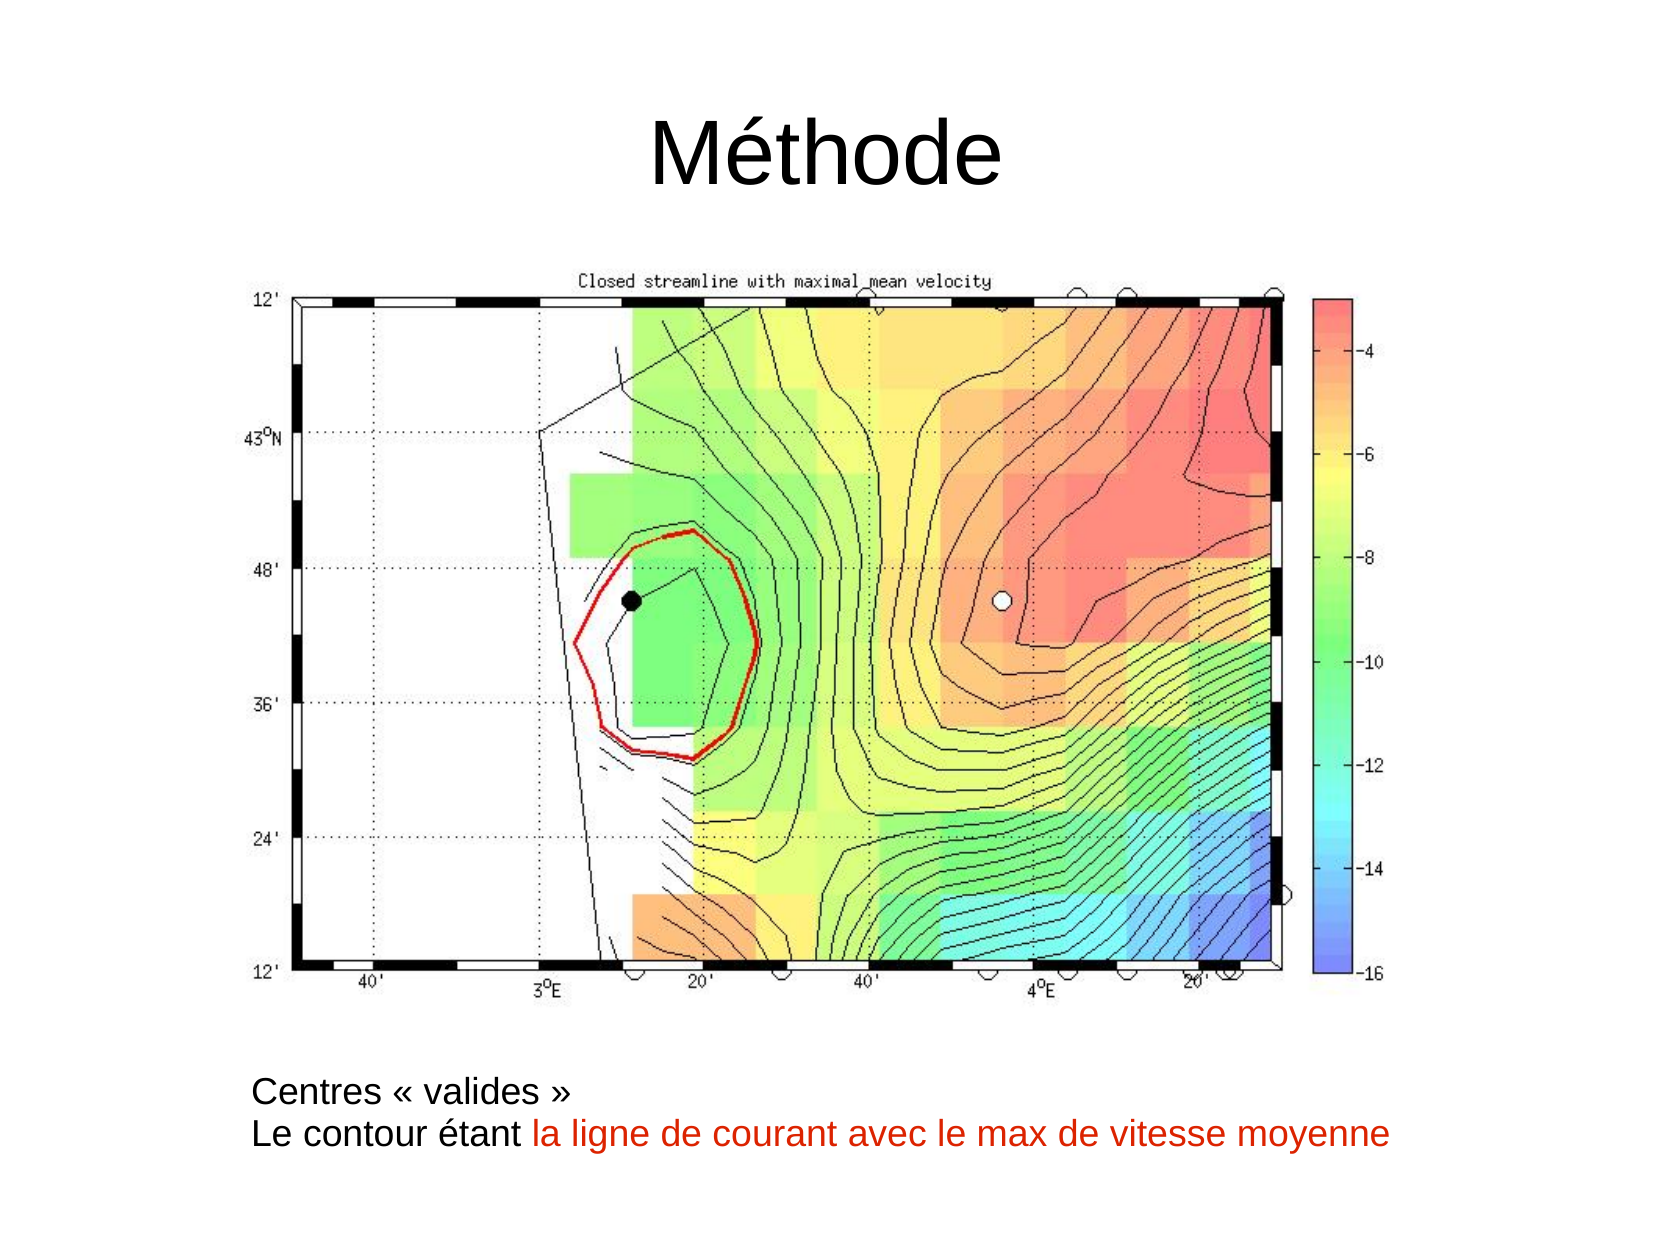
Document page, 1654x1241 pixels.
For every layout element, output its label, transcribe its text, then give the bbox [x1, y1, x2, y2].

title Méthode [82, 49, 1571, 257]
text_box Centres « valides » Le contour étant la ligne de courant avec le max de vitesse moyenne [236, 1062, 1417, 1162]
picture [109, 219, 1516, 1079]
